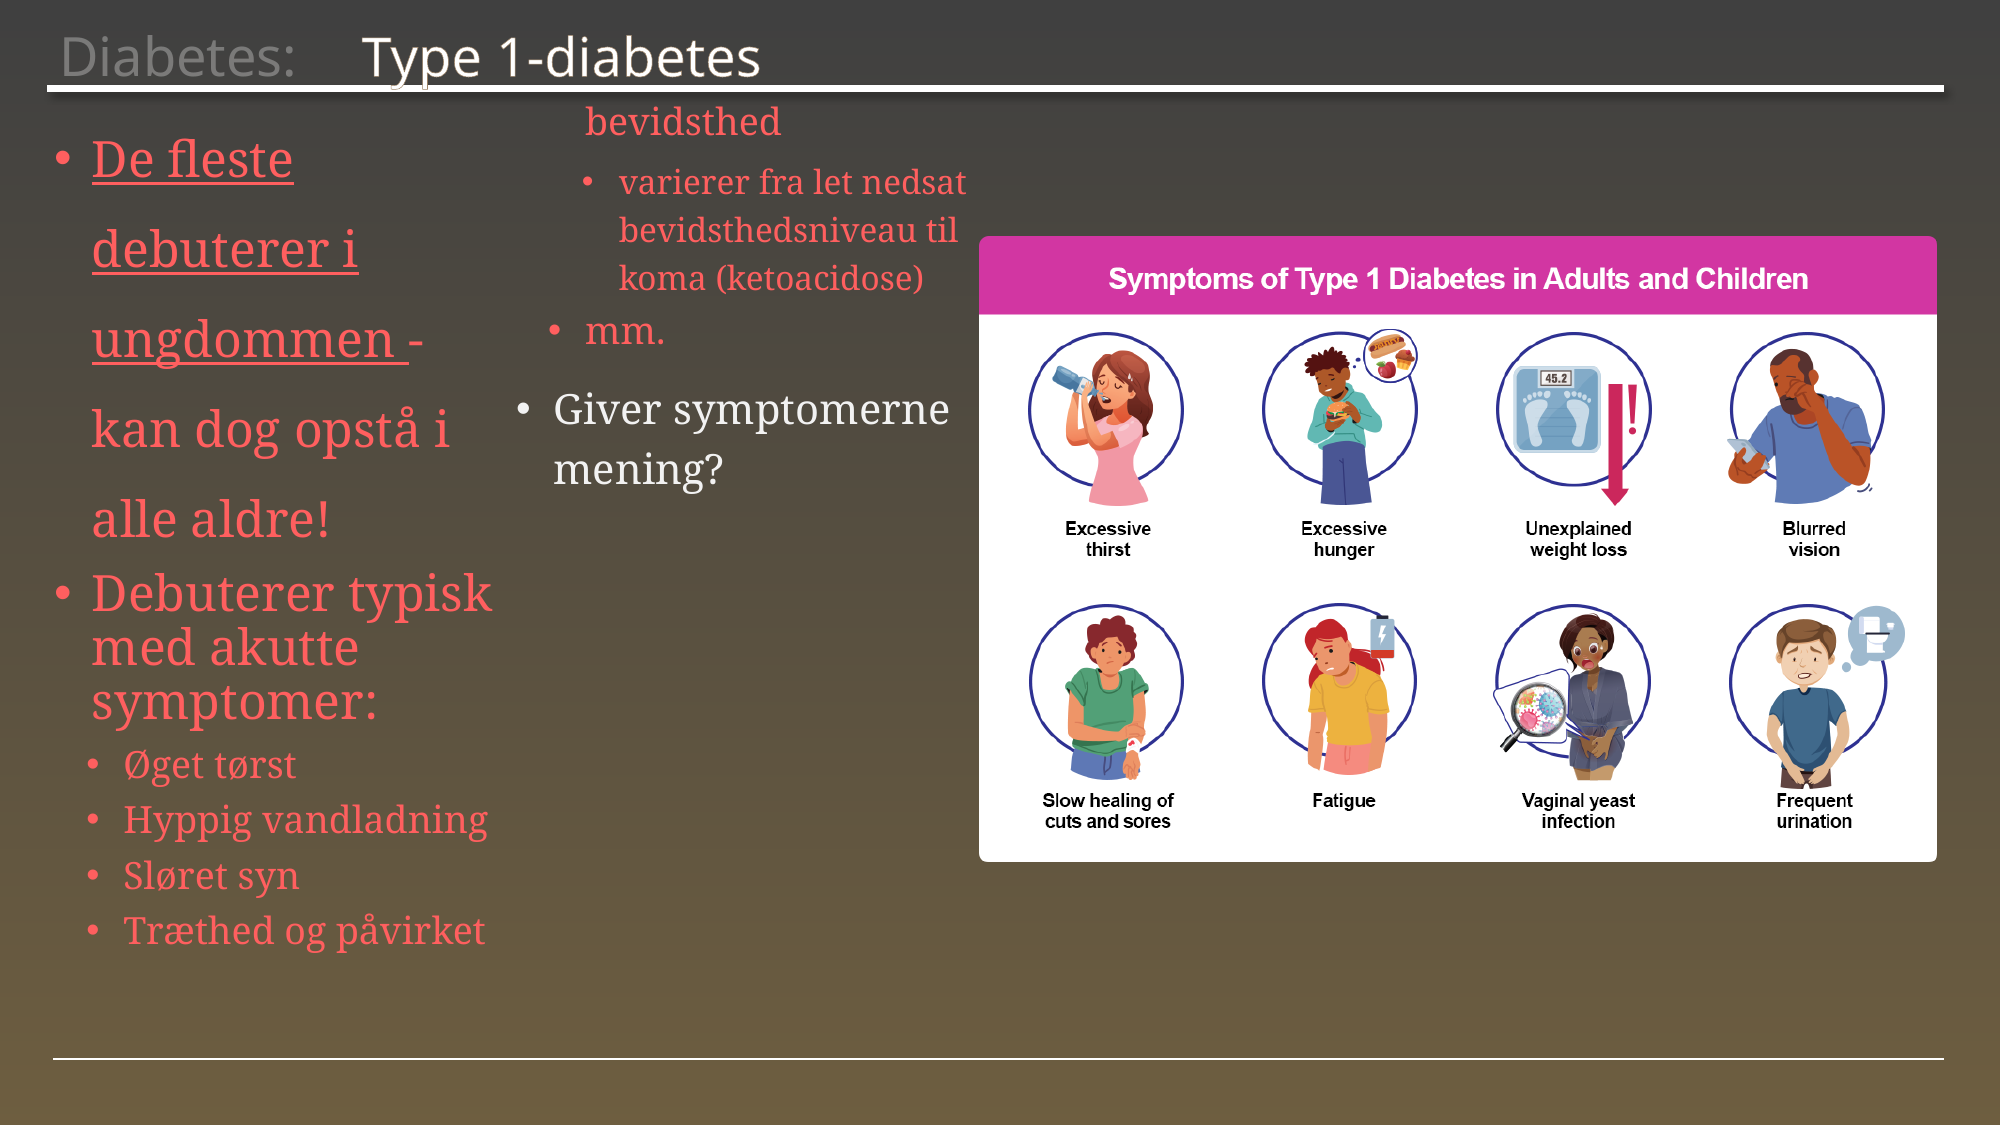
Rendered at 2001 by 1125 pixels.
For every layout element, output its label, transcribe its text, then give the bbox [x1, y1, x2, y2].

subtitle Type 1-diabetes [362, 29, 1415, 89]
title Diabetes: [59, 29, 362, 89]
list De fleste debuterer i ungdommen - kan dog opstå i alle aldre! Debuterer typisk med akutte symptomer: Øget tørst Hyppig vandladning Sløret syn Træthed og påvirket bevidsthed varierer fra let nedsat bevidsthedsniveau til koma (ketoacidose) mm. Giver symptomerne mening? [54, 97, 978, 980]
picture [979, 236, 1937, 862]
